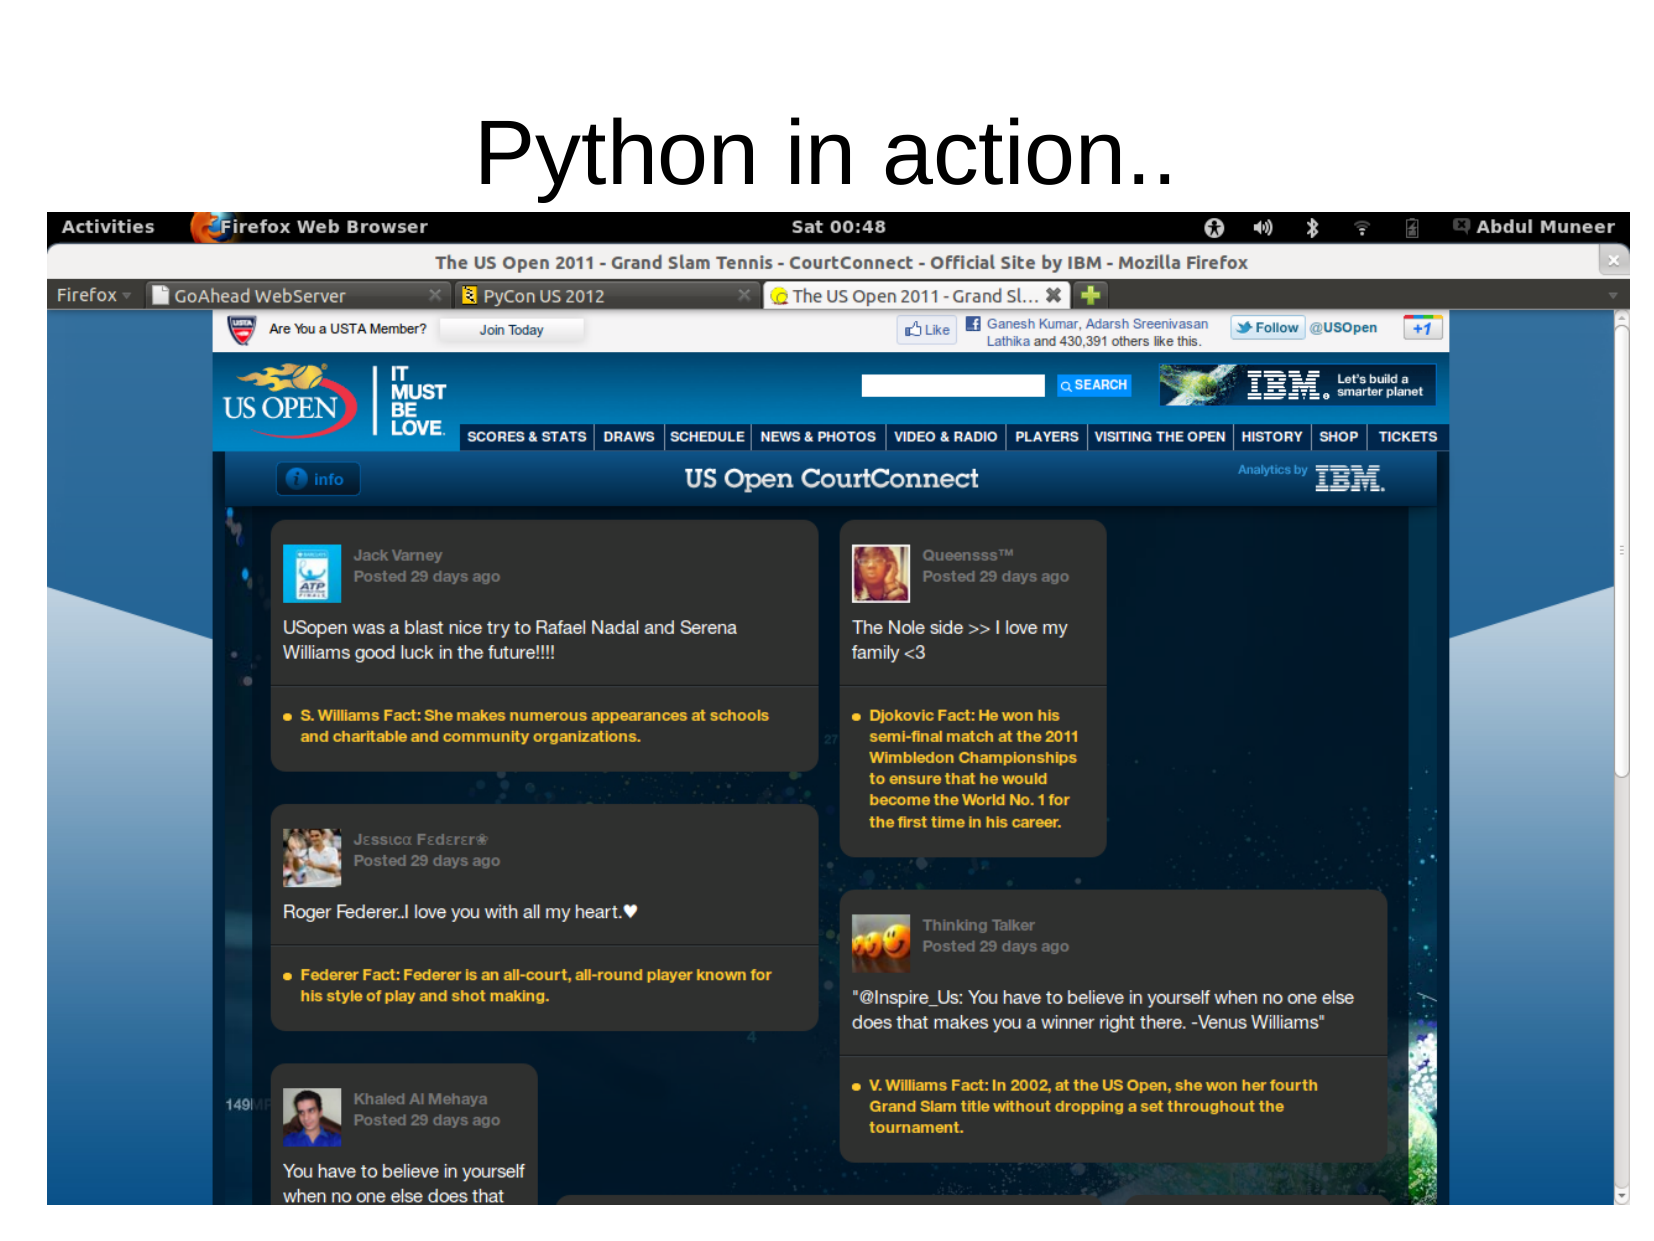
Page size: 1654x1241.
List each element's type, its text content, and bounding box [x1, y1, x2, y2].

title Python in action.. [82, 49, 1571, 212]
picture [47, 212, 1630, 1205]
